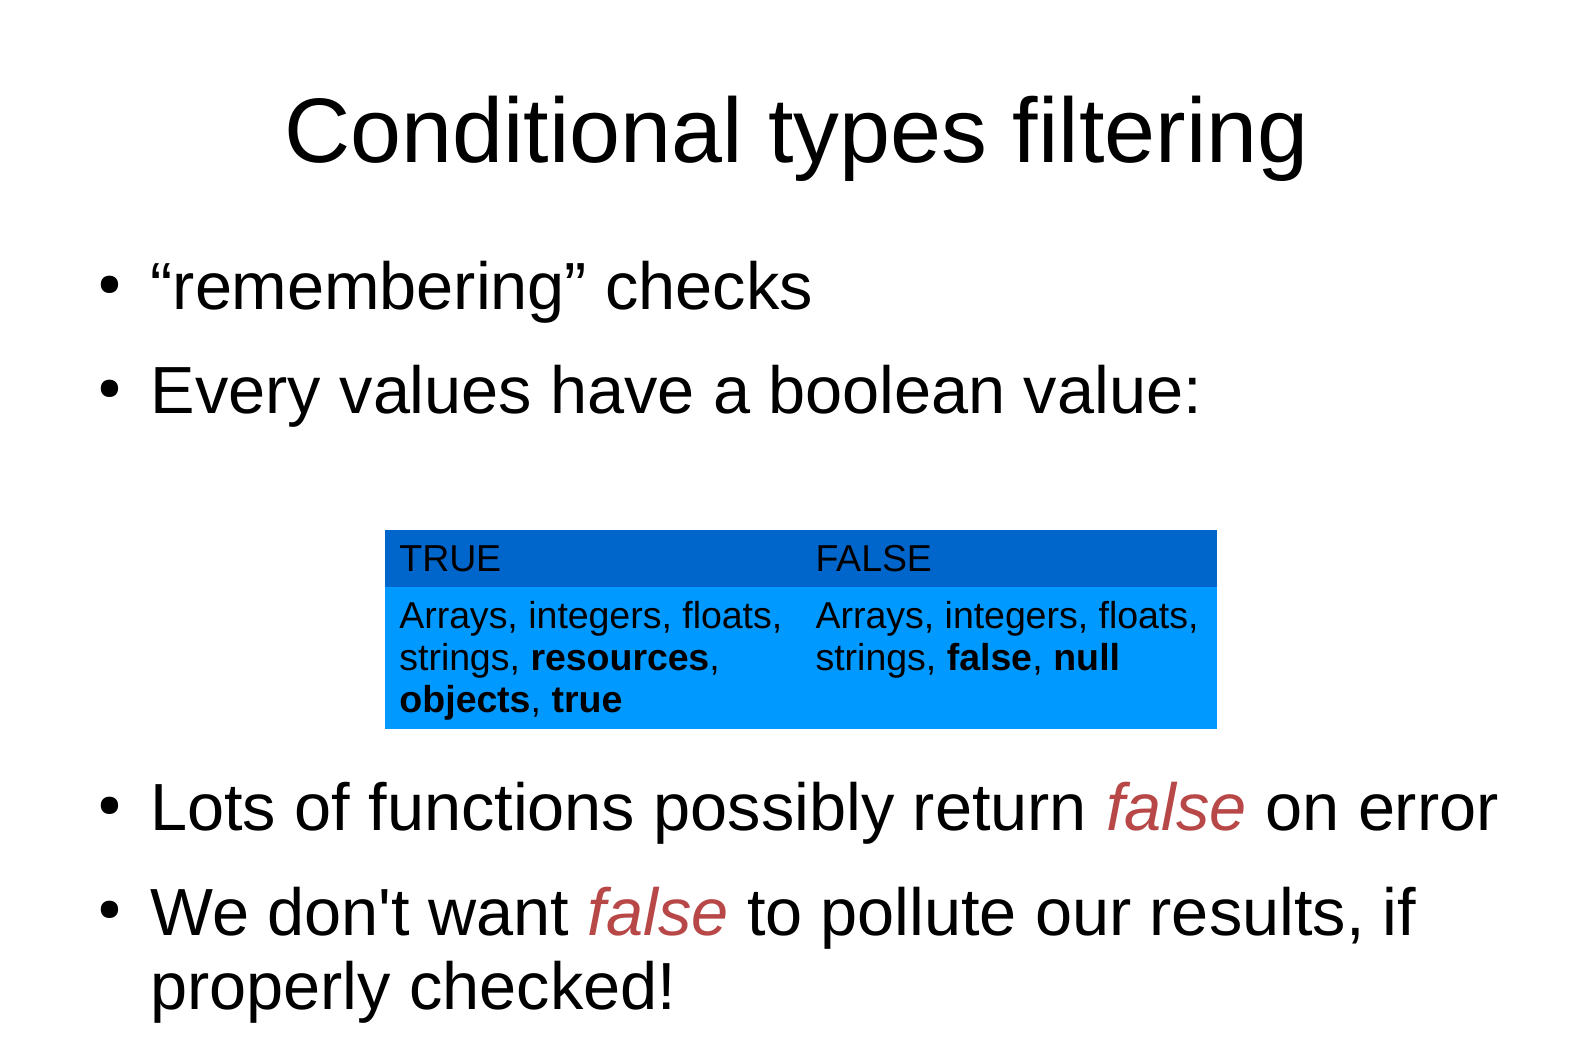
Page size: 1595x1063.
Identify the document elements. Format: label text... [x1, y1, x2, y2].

table_header FALSE [801, 530, 1217, 587]
list “remembering” checks Every values have a boolean value: Lots of functions possibly return false on error We don't want false to pollute our results, if properly checked! [79, 248, 1515, 1023]
table_cell Arrays, integers, floats, strings, false, null [801, 587, 1217, 729]
title Conditional types filtering [79, 49, 1515, 213]
table_header TRUE [385, 530, 801, 587]
table_cell Arrays, integers, floats, strings, resources, objects, true [385, 587, 801, 729]
